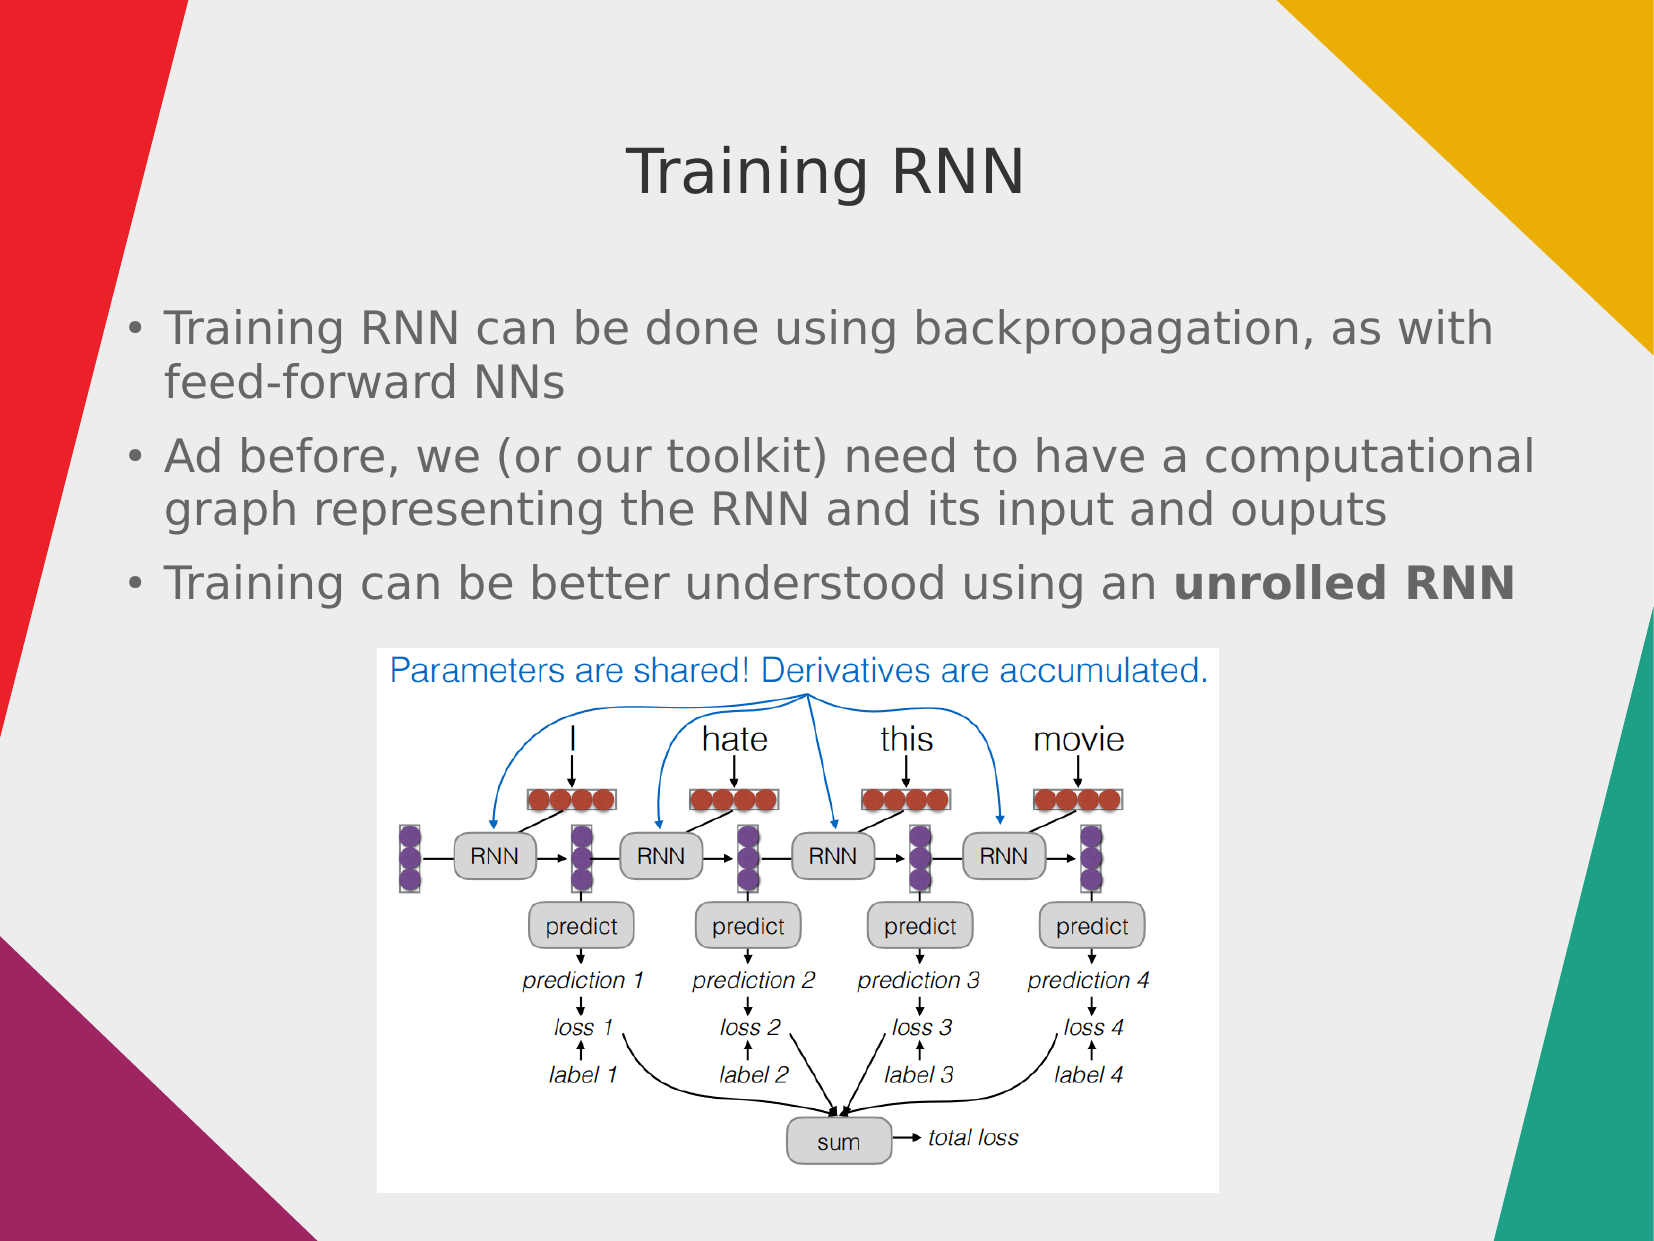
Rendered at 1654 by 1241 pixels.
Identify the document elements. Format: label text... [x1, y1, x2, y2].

picture [377, 648, 1219, 1193]
title Training RNN [114, 73, 1539, 271]
list Training RNN can be done using backpropagation, as with feed-forward NNs Ad before, we (or our toolkit) need to have a computational graph representing the RNN and its input and ouputs Training can be better understood using an unrolled RNN [114, 302, 1539, 651]
